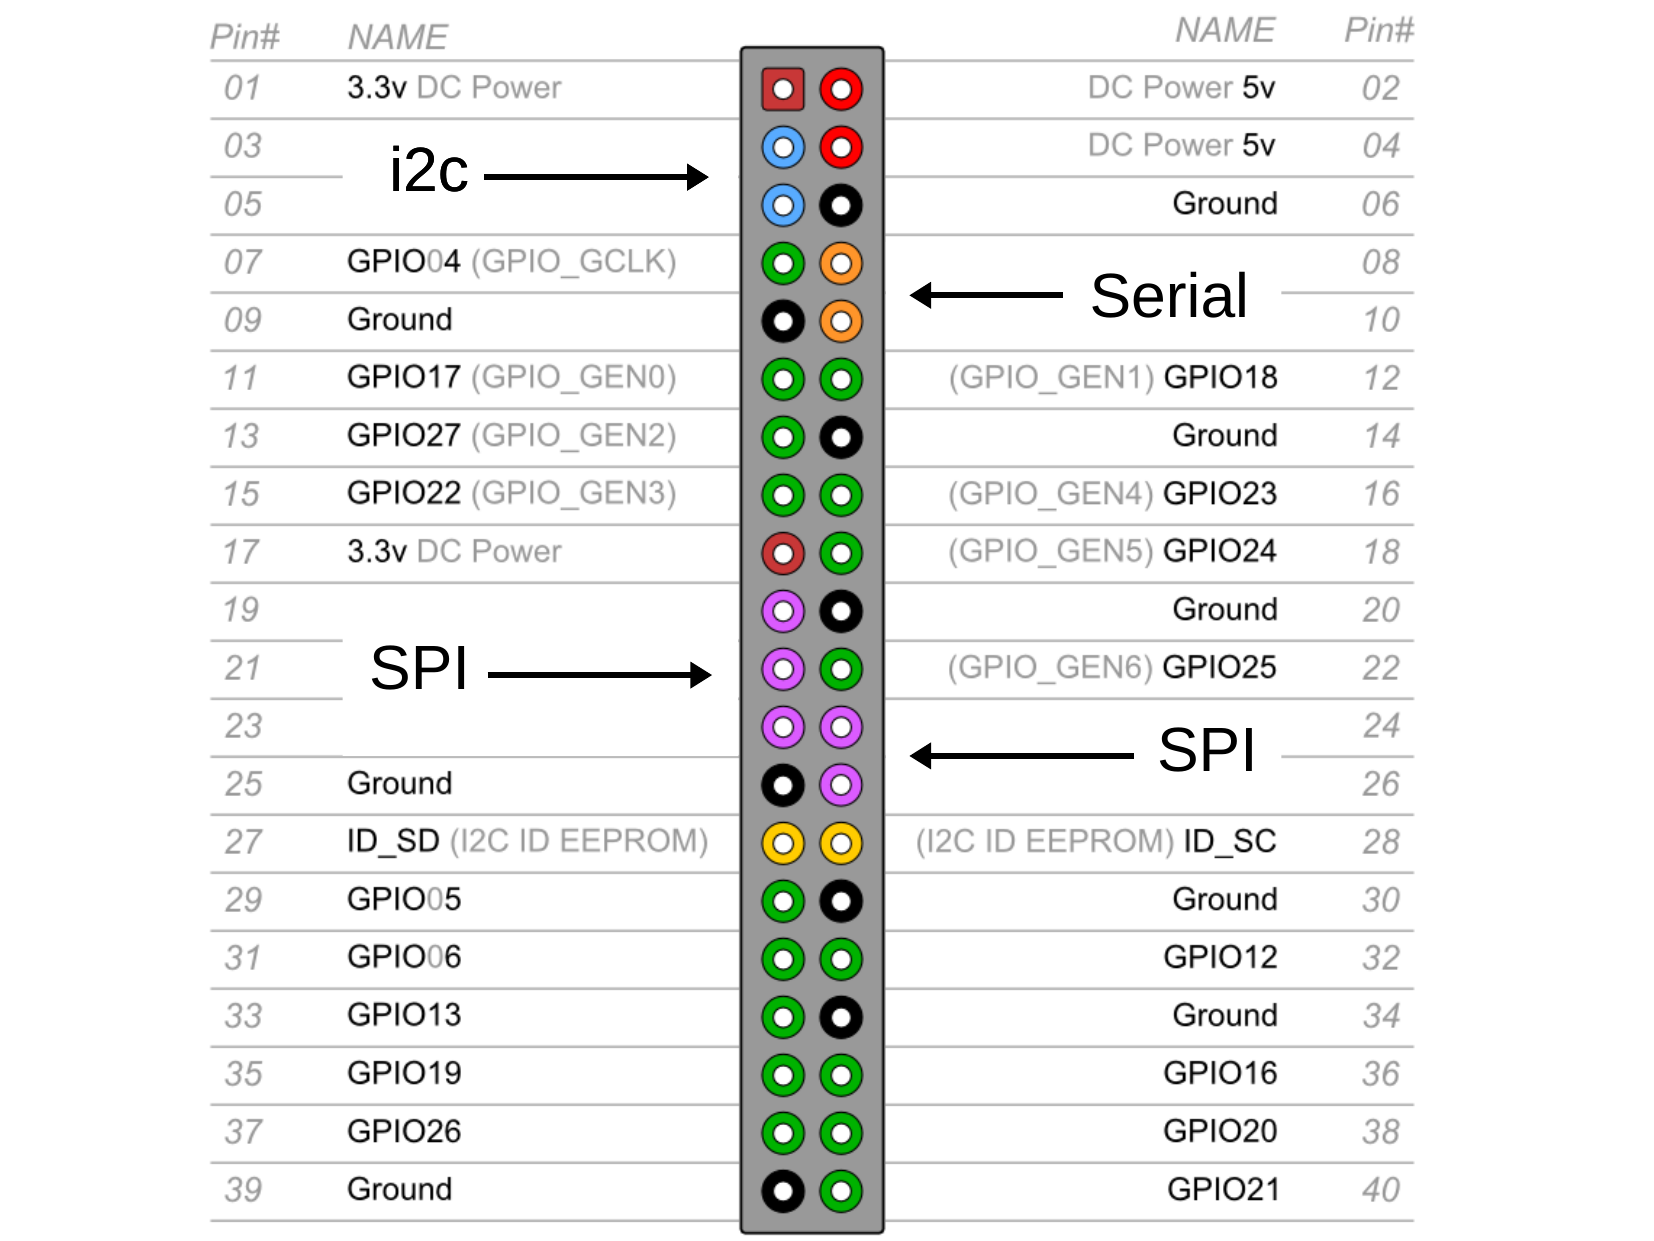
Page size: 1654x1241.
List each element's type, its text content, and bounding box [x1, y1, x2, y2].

text_box [342, 590, 739, 756]
text_box [342, 124, 739, 231]
text_box i2c [374, 128, 485, 213]
text_box Serial [1074, 253, 1288, 408]
text_box [885, 702, 1282, 810]
text_box SPI [1142, 707, 1276, 863]
text_box [885, 242, 1282, 349]
picture [200, 0, 1454, 1241]
text_box SPI [354, 625, 488, 781]
